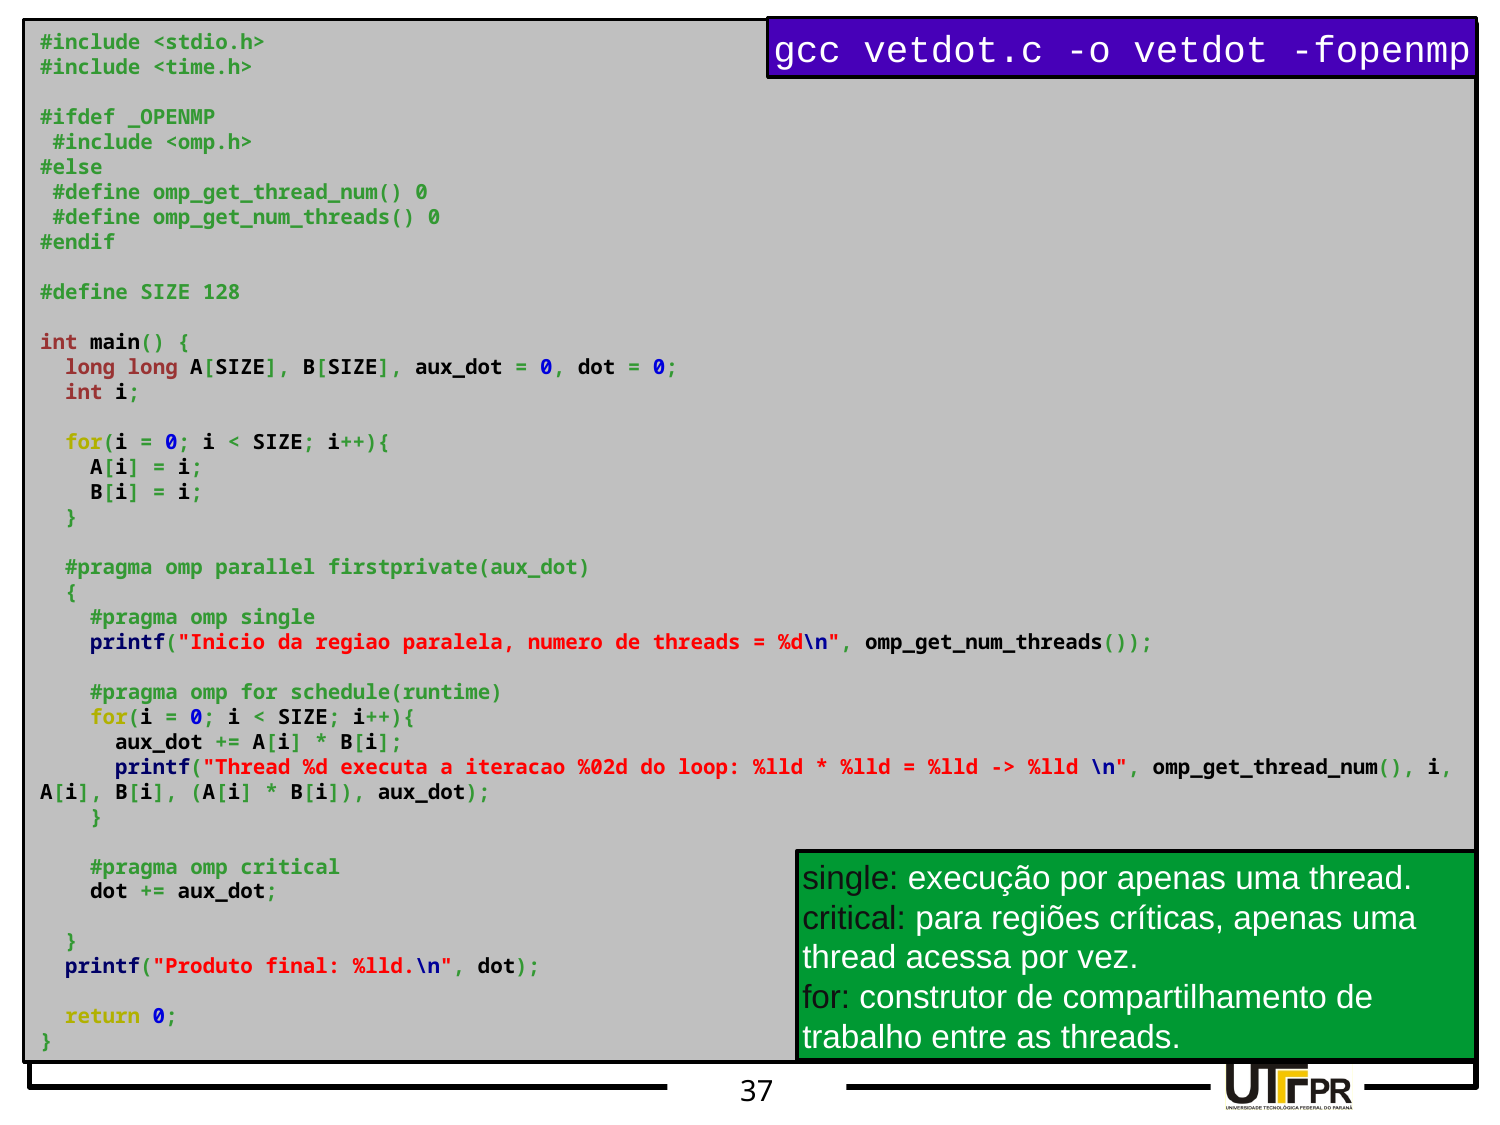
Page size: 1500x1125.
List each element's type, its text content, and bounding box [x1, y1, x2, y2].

text_box single: execução por apenas uma thread. critical: para regiões críticas, apenas uma thread acessa por vez. for: construtor de compartilhamento de trabalho entre as threads. [797, 850, 1477, 1061]
text_box #include <stdio.h> #include <time.h> #ifdef _OPENMP #include <omp.h> #else #define omp_get_thread_num() 0 #define omp_get_num_threads() 0 #endif #define SIZE 128 int main() { long long A[SIZE], B[SIZE], aux_dot = 0, dot = 0; int i; for(i = 0; i < SIZE; i++){ A[i] = i; B[i] = i; } #pragma omp parallel firstprivate(aux_dot) { #pragma omp single printf("Inicio da regiao paralela, numero de threads = %d\n", omp_get_num_threads()); #pragma omp for schedule(runtime) for(i = 0; i < SIZE; i++){ aux_dot += A[i] * B[i]; printf("Thread %d executa a iteracao %02d do loop: %lld * %lld = %lld -> %lld \n", omp_get_thread_num(), i, A[i], B[i], (A[i] * B[i]), aux_dot); } #pragma omp critical dot += aux_dot; } printf("Produto final: %lld.\n", dot); return 0; } [23, 19, 1477, 1063]
text_box gcc vetdot.c -o vetdot -fopenmp [767, 17, 1477, 77]
picture [1225, 1063, 1353, 1110]
